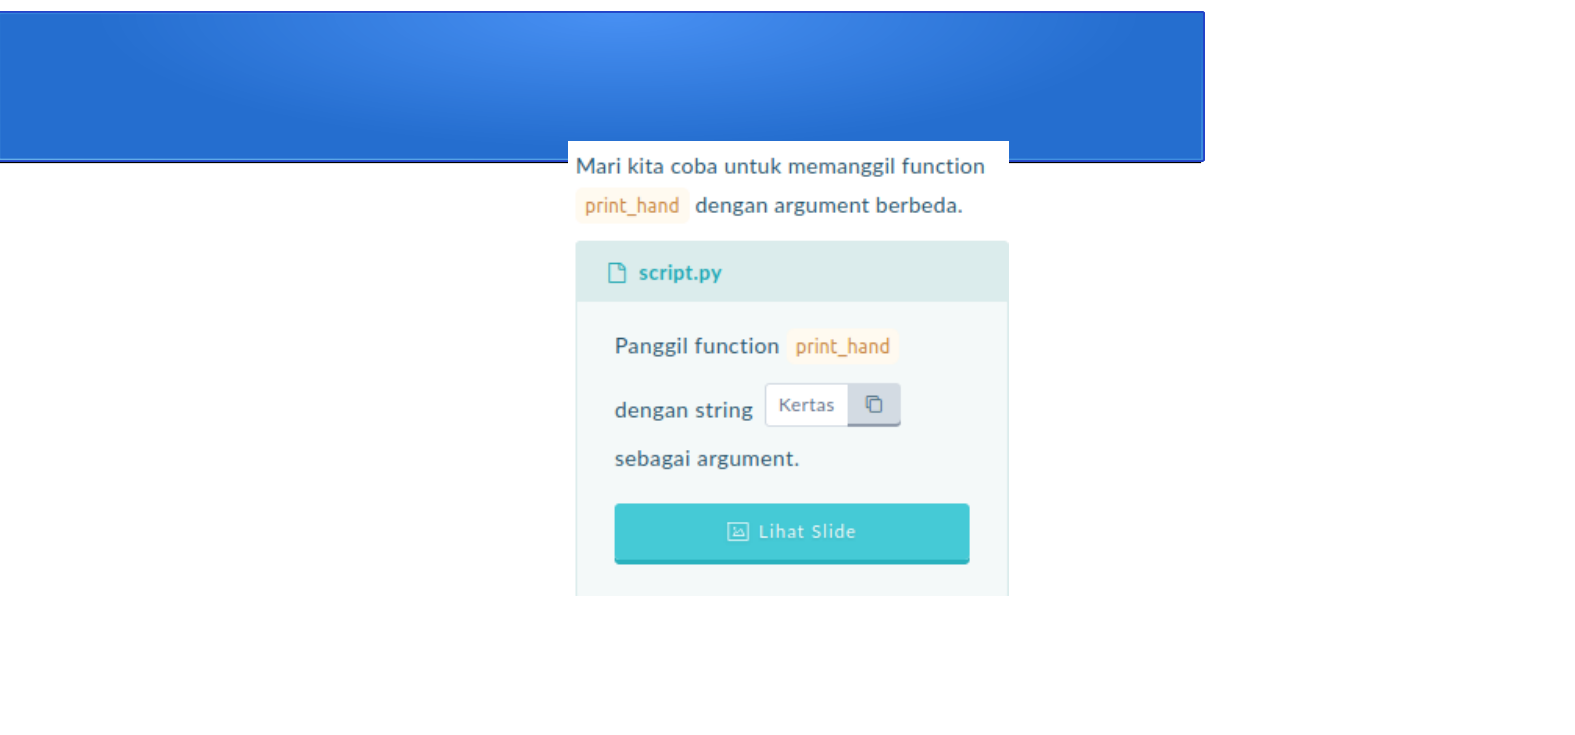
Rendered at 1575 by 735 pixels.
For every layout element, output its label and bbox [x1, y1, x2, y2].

picture [568, 141, 1009, 596]
